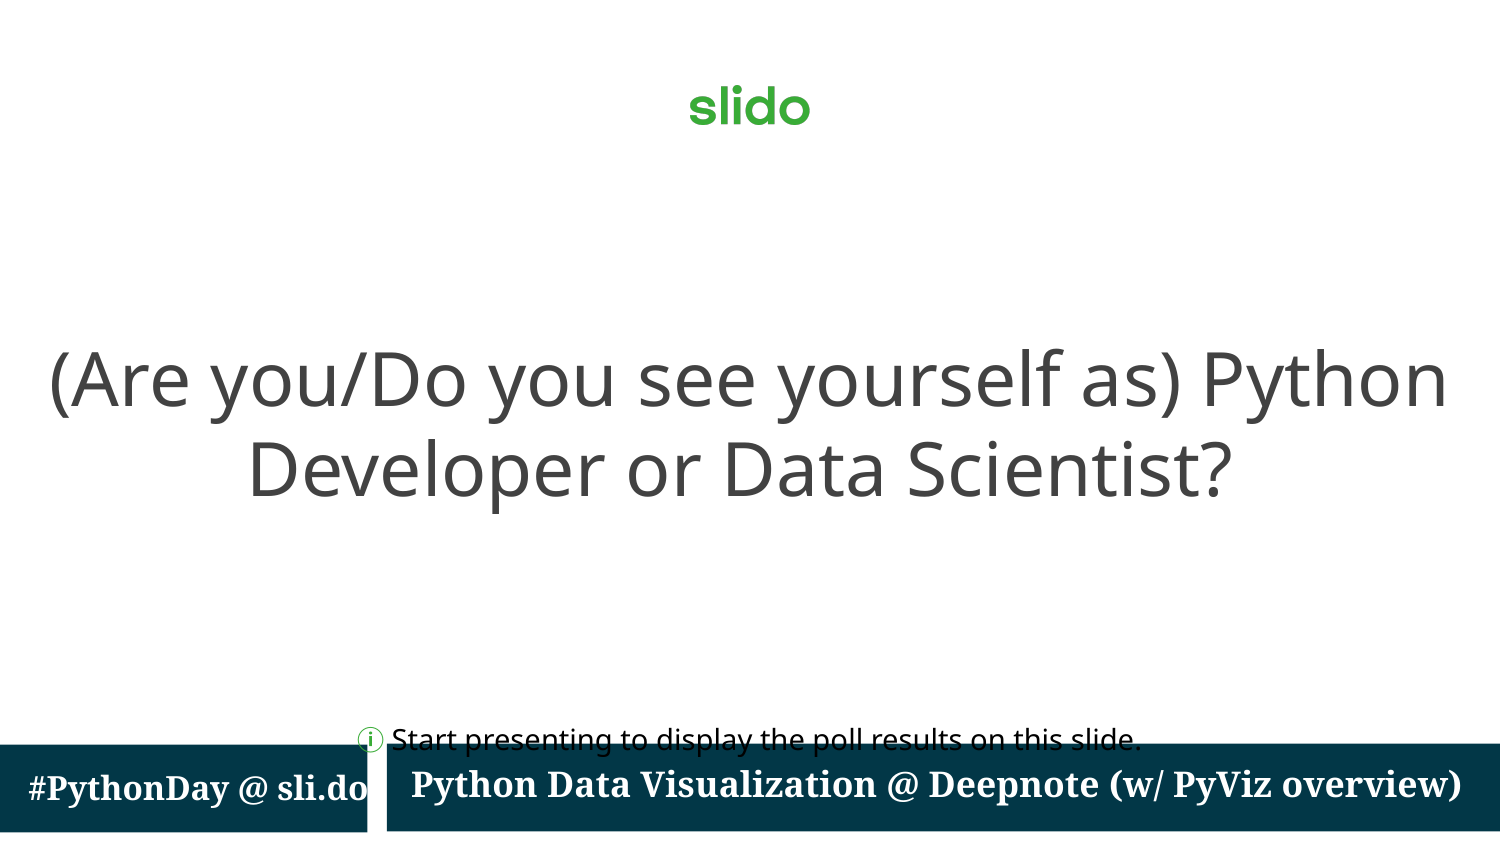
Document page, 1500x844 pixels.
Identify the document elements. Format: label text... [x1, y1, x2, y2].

text_box ⓘ Start presenting to display the poll results on this slide. [0, 633, 1500, 844]
text_box (Are you/Do you see yourself as) Python Developer or Data Scientist? [0, 210, 1500, 633]
text_box #PythonDay @ sli.do [16, 761, 408, 835]
text_box Python Data Visualization @ Deepnote (w/ PyViz overview) [400, 740, 1500, 826]
picture [678, 74, 822, 137]
